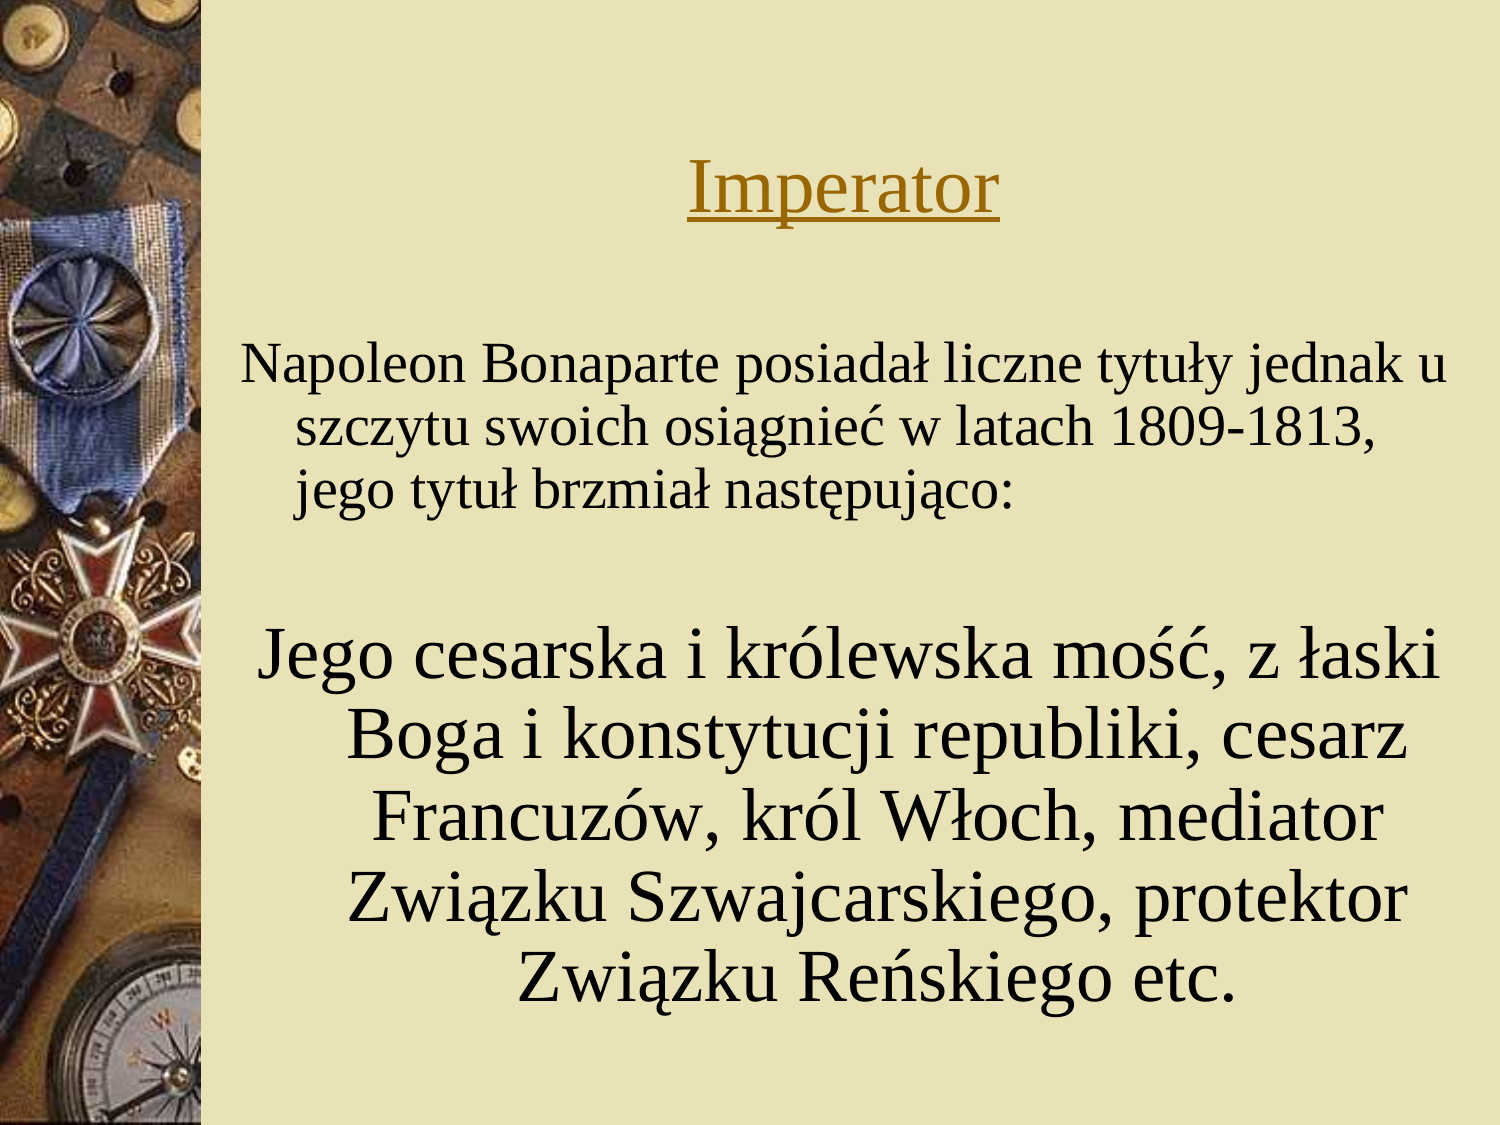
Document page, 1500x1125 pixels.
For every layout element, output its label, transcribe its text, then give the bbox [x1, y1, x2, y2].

text_box Napoleon Bonaparte posiadał liczne tytuły jednak u szczytu swoich osiągnieć w latach 1809-1813, jego tytuł brzmiał następująco: Jego cesarska i królewska mość, z łaski Boga i konstytucji republiki, cesarz Francuzów, król Włoch, mediator Związku Szwajcarskiego, protektor Związku Reńskiego etc. [224, 324, 1476, 1001]
text_box Imperator [224, 87, 1463, 276]
picture [0, 0, 201, 1125]
